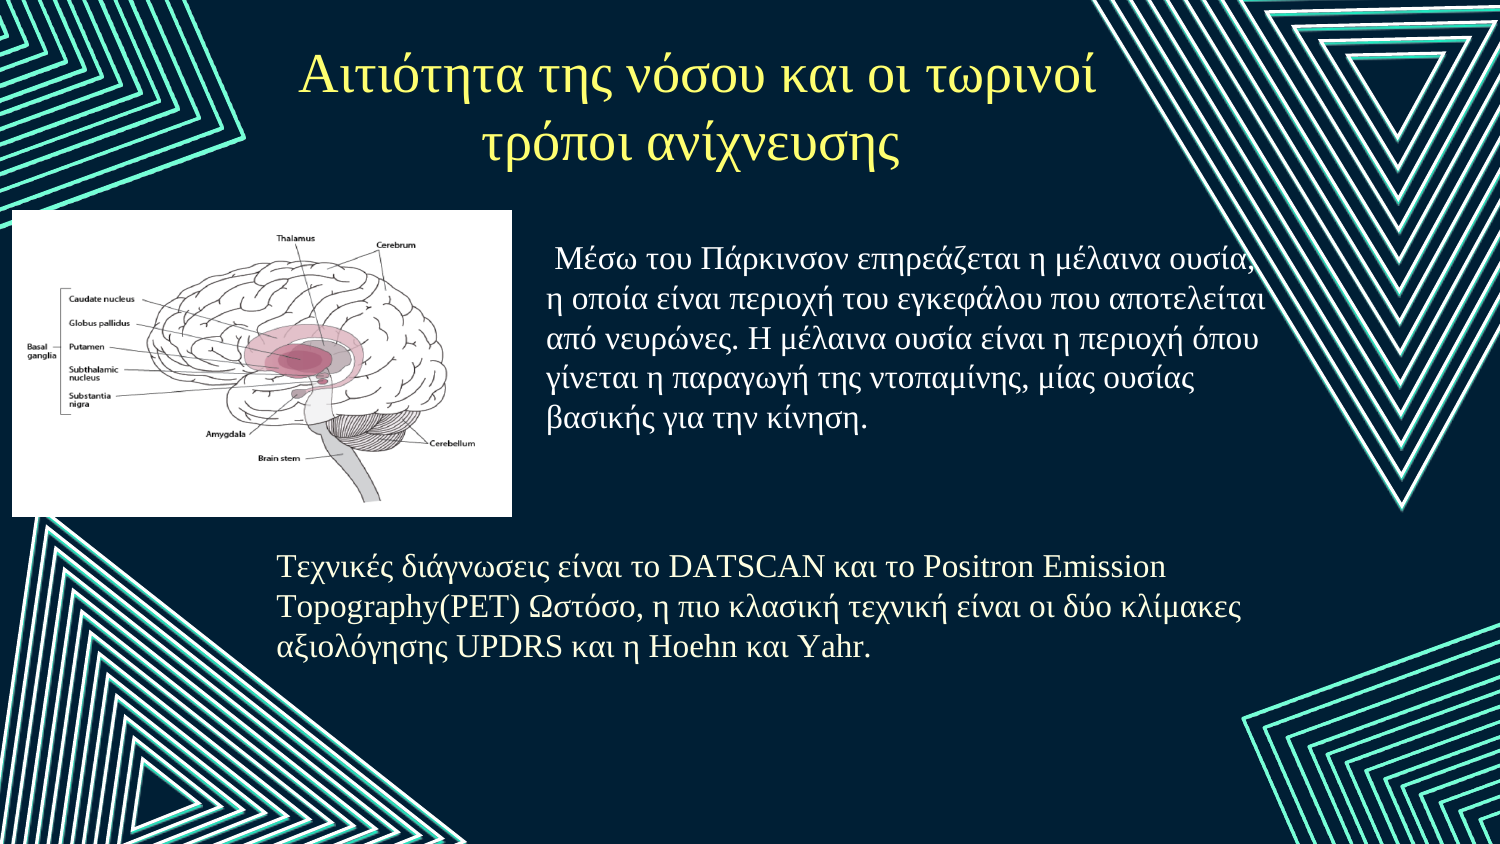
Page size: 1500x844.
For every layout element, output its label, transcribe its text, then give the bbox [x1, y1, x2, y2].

title Αιτιότητα της νόσου και οι τωρινοί τρόποι ανίχνευσης [206, 0, 1190, 220]
subtitle Μέσω του Πάρκινσον επηρεάζεται η μέλαινα ουσία, η οποία είναι περιοχή του εγκεφάλου που αποτελείται από νευρώνες. Η μέλαινα ουσία είναι η περιοχή όπου γίνεται η παραγωγή της ντοπαμίνης, μίας ουσίας βασικής για την κίνηση. [512, 220, 1301, 517]
text_box Τεχνικές διάγνωσεις είναι το DATSCAN και το Positron Emission Topography(PET) Ωστόσο, η πιο κλασική τεχνική είναι οι δύο κλίμακες αξιολόγησης UPDRS και η Hoehn και Yahr. [261, 536, 1391, 709]
picture [12, 210, 512, 517]
